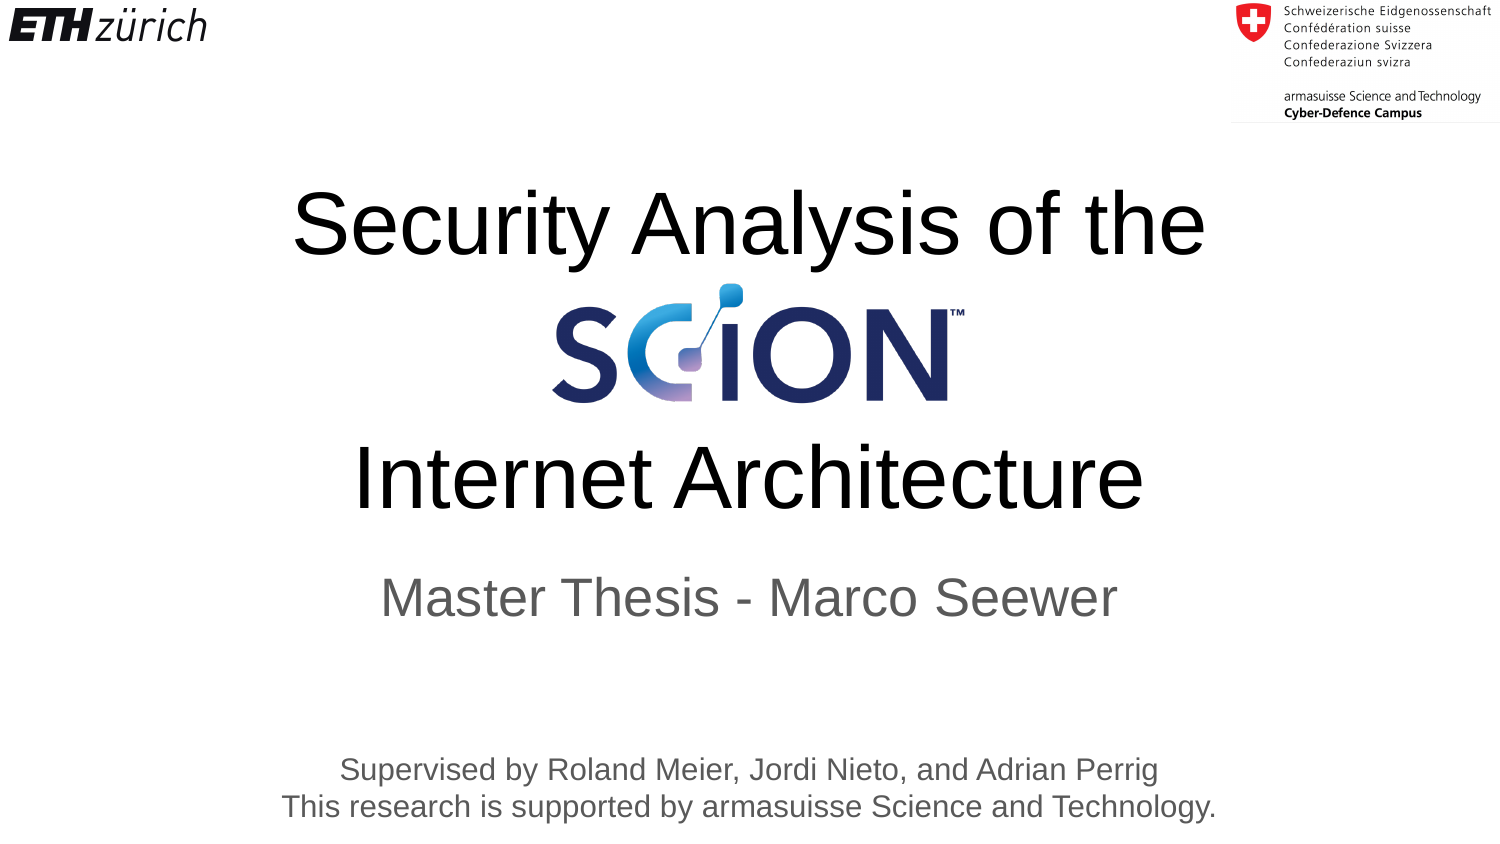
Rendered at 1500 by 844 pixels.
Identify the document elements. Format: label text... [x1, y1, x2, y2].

picture [8, 8, 207, 42]
picture [1231, 0, 1500, 123]
text_box Supervised by Roland Meier, Jordi Nieto, and Adrian Perrig This research is supported by armasuisse Science and Technology. [128, 733, 1372, 844]
title Security Analysis of the Internet Architecture [51, 147, 1449, 542]
subtitle Master Thesis - Marco Seewer [51, 547, 1449, 678]
picture [508, 273, 992, 426]
